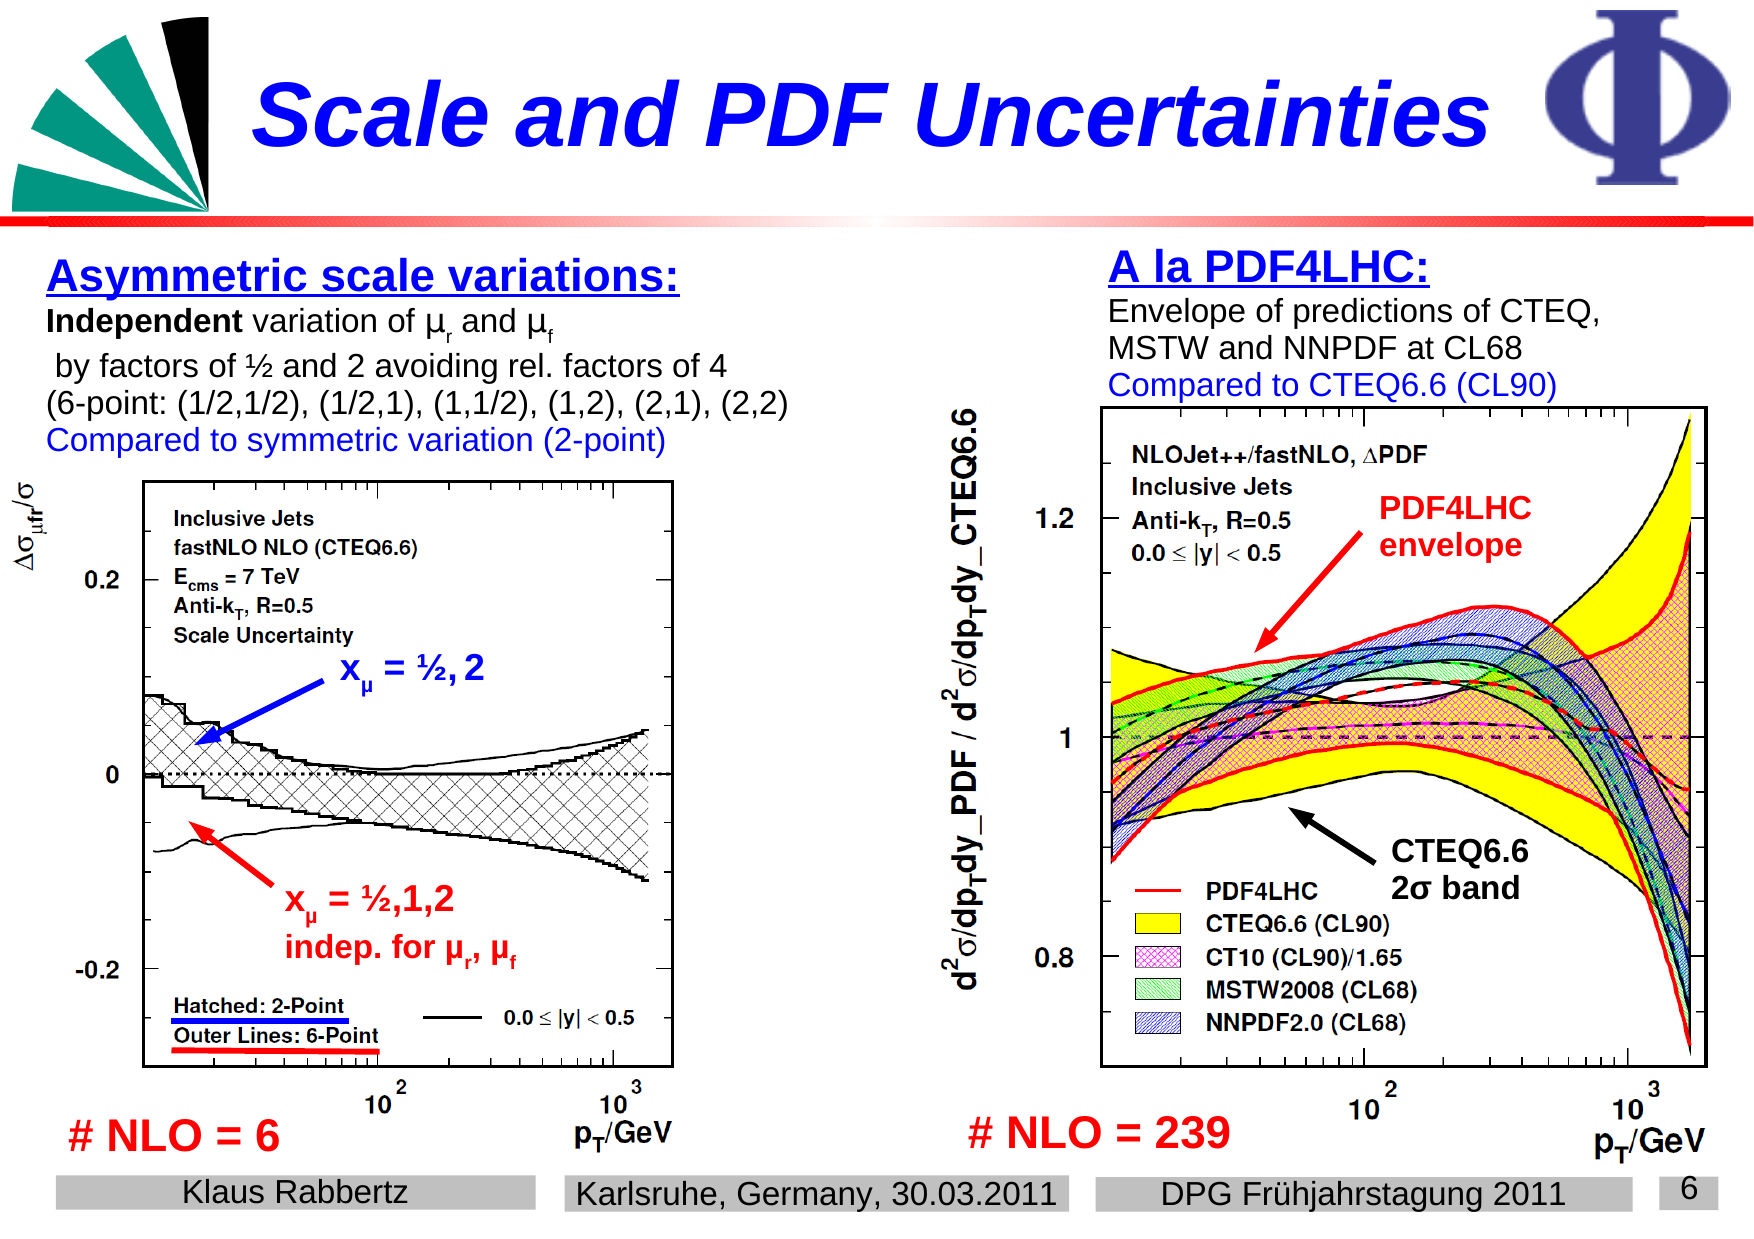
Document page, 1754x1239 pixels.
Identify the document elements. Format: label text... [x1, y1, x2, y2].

text_box CTEQ6.6 2σ band [1379, 826, 1542, 913]
title Scale and PDF Uncertainties [220, 22, 1525, 207]
picture [936, 400, 1714, 1164]
text_box # NLO = 239 [956, 1101, 1244, 1165]
picture [12, 17, 209, 214]
text_box xµ = ½,1,2 indep. for µr, µf [272, 871, 528, 980]
text_box A la PDF4LHC: Envelope of predictions of CTEQ, MSTW and NNPDF at CL68 Compared to CTEQ6.6 (CL90) [1095, 235, 1614, 410]
picture [2, 472, 683, 1158]
picture [1545, 10, 1731, 185]
text_box xµ = ½, 2 [328, 640, 497, 704]
text_box Asymmetric scale variations: Independent variation of μr and μf by factors of ½ and 2 avoiding rel. factors of 4 (6-point: (1/2,1/2), (1/2,1), (1,1/2), (1,2), (2,1), (2,2) Compared to symmetric variation (2-point) [34, 244, 803, 465]
text_box PDF4LHC envelope [1367, 484, 1545, 570]
text_box # NLO = 6 [56, 1103, 293, 1167]
